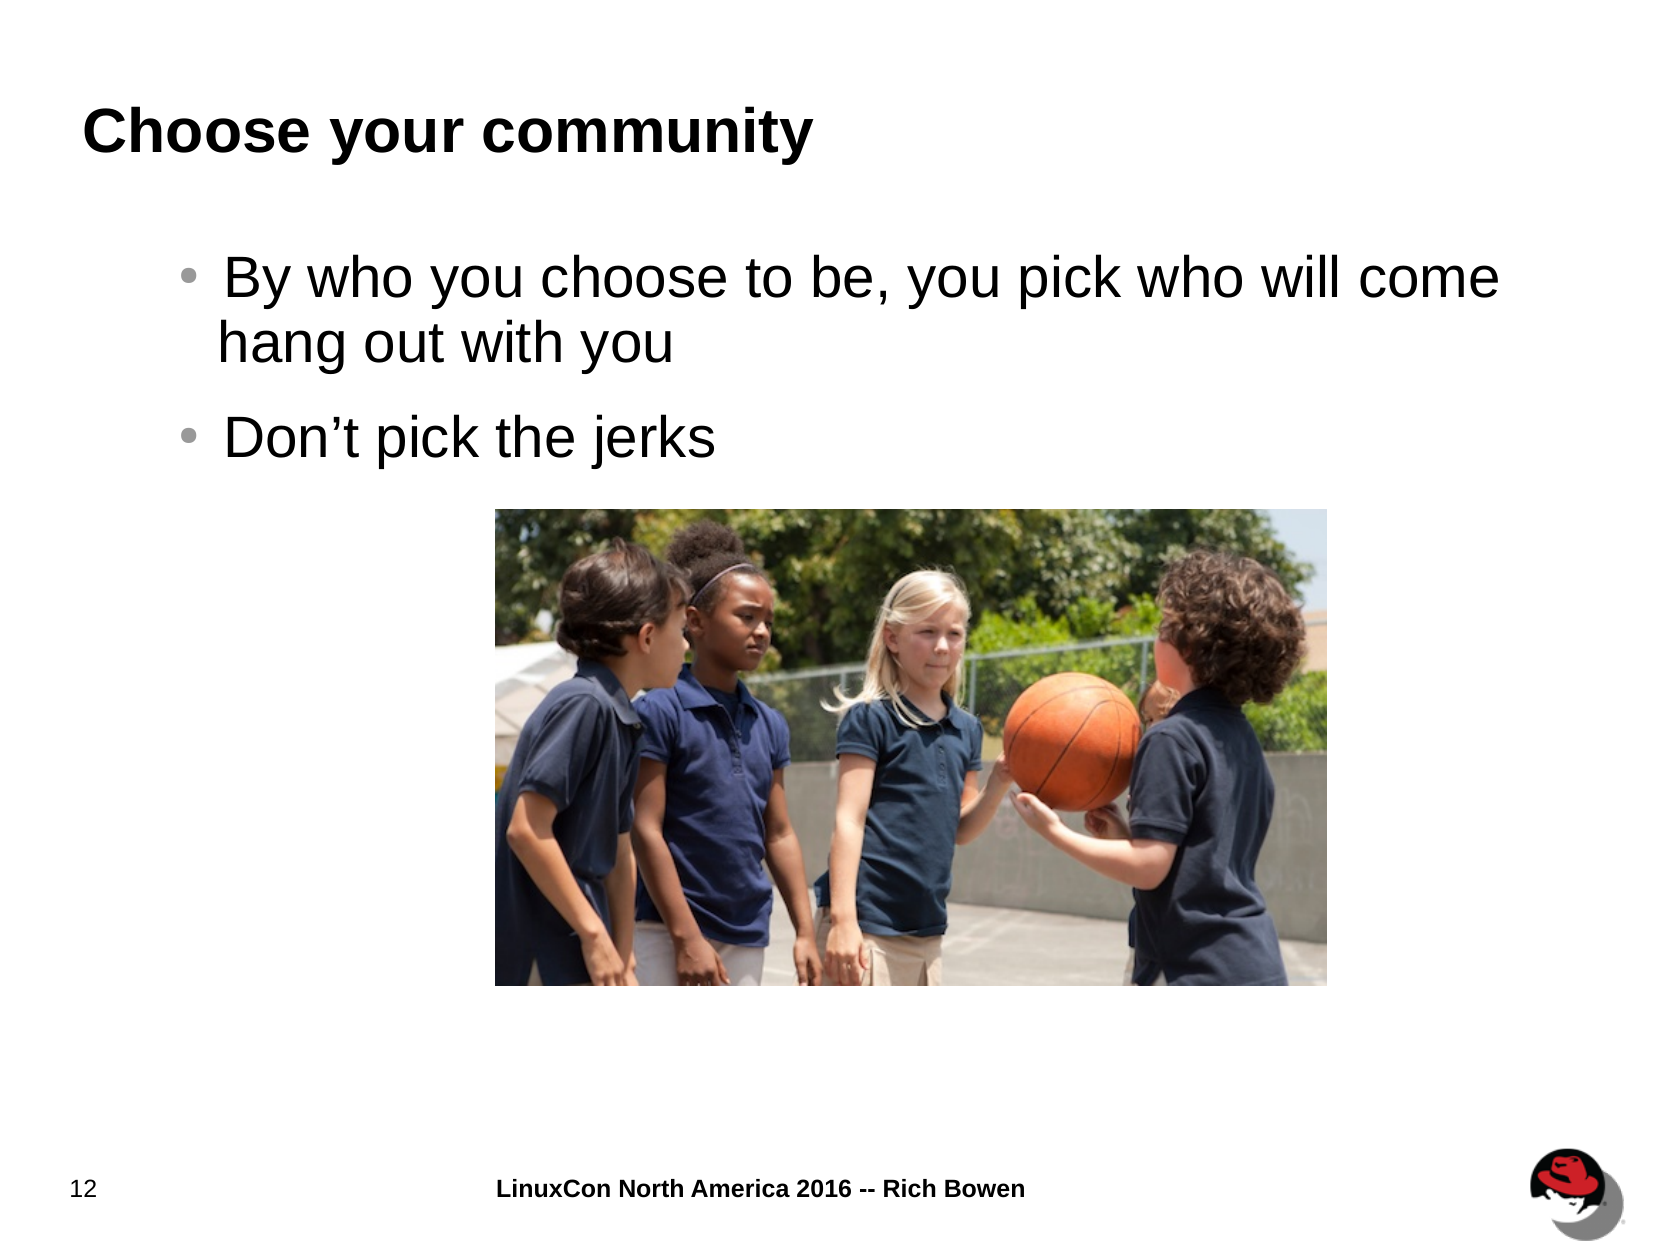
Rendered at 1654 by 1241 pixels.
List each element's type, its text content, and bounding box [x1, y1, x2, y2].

picture [1529, 1146, 1613, 1224]
list By who you choose to be, you pick who will come hang out with you Don’t pick the jerks [86, 244, 1576, 1039]
title Choose your community [82, 37, 1571, 226]
picture [495, 509, 1327, 986]
